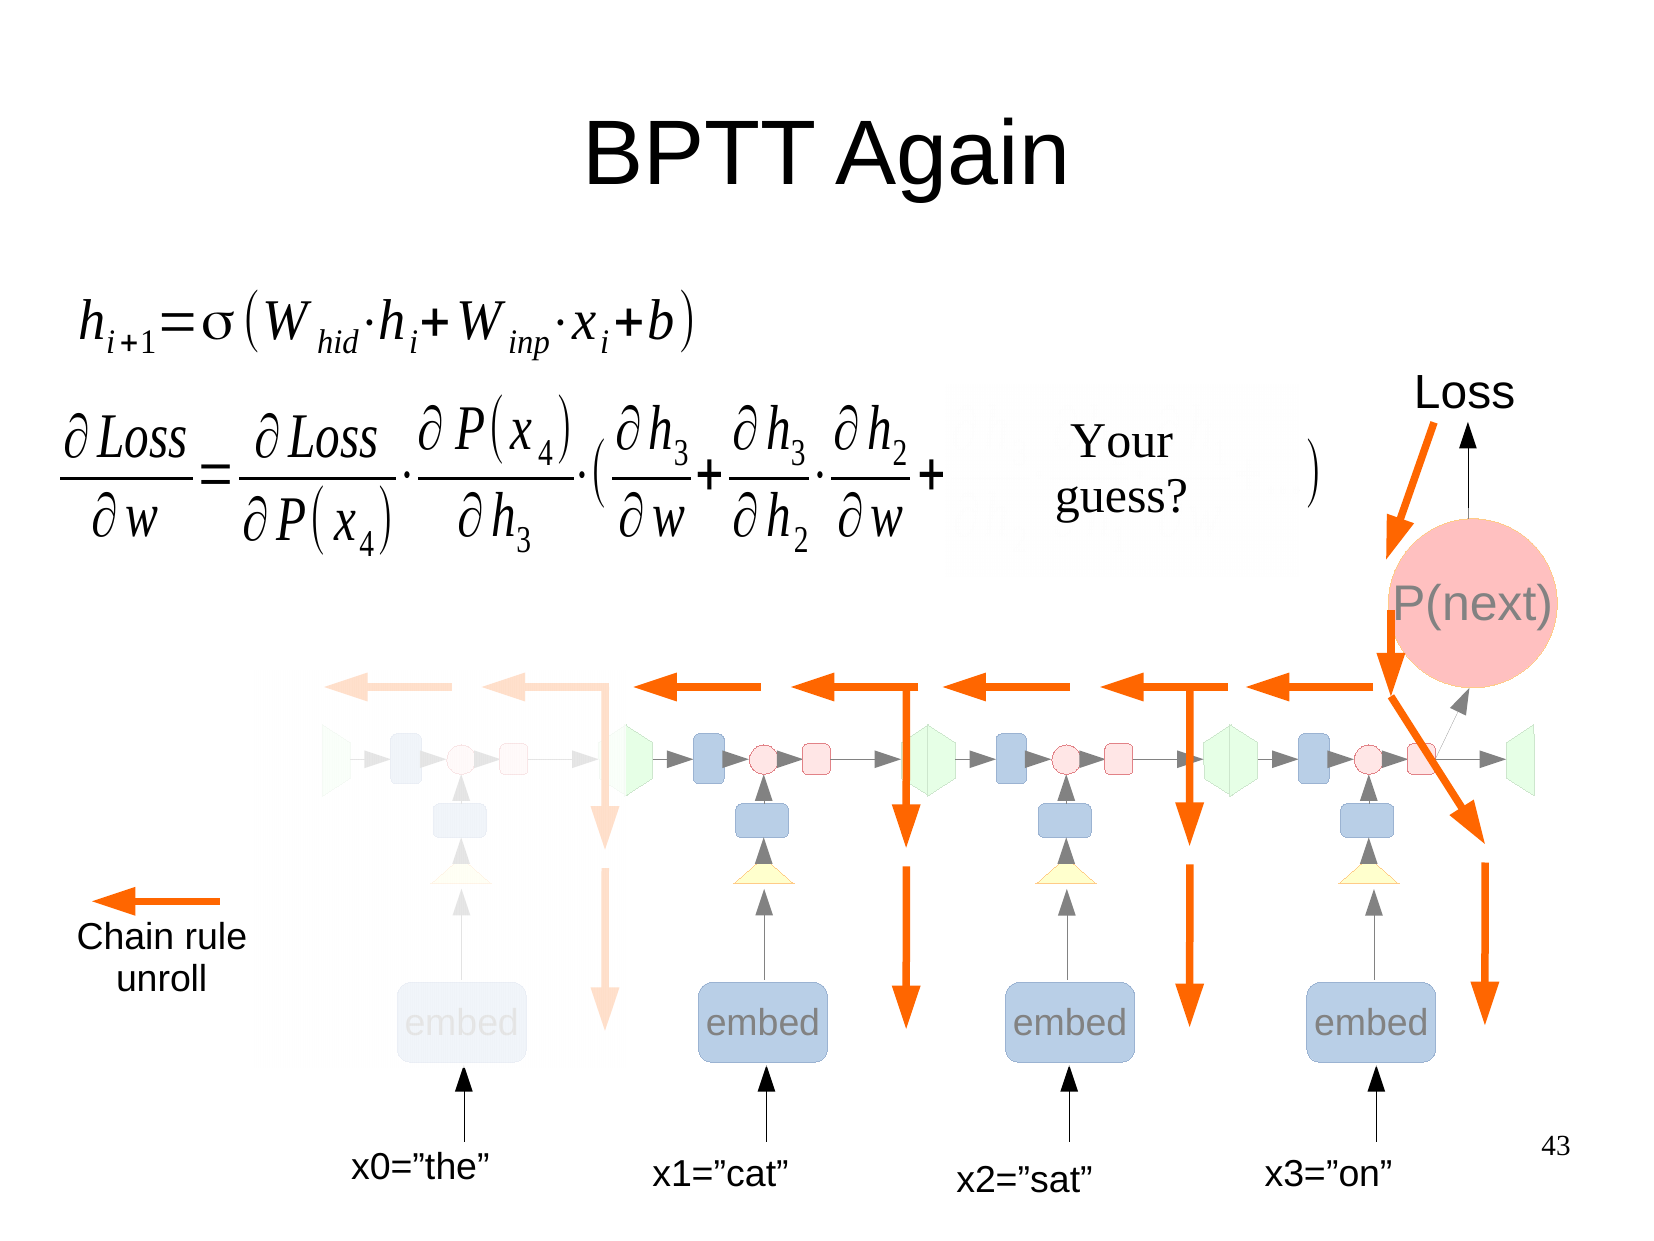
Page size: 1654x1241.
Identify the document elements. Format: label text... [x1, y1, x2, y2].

text_box x3=”on” [1249, 1144, 1464, 1202]
text_box x0=”the” [336, 1138, 546, 1196]
text_box Chain rule unroll [61, 908, 252, 1007]
chart [65, 285, 711, 361]
chart [1299, 389, 1334, 564]
title BPTT Again [82, 49, 1571, 257]
text_box Your guess? [1009, 413, 1234, 525]
picture [160, 384, 1592, 1068]
text_box Loss [1399, 357, 1531, 447]
chart [45, 389, 945, 564]
text_box x1=”cat” [637, 1144, 847, 1202]
text_box x2=”sat” [941, 1150, 1168, 1208]
